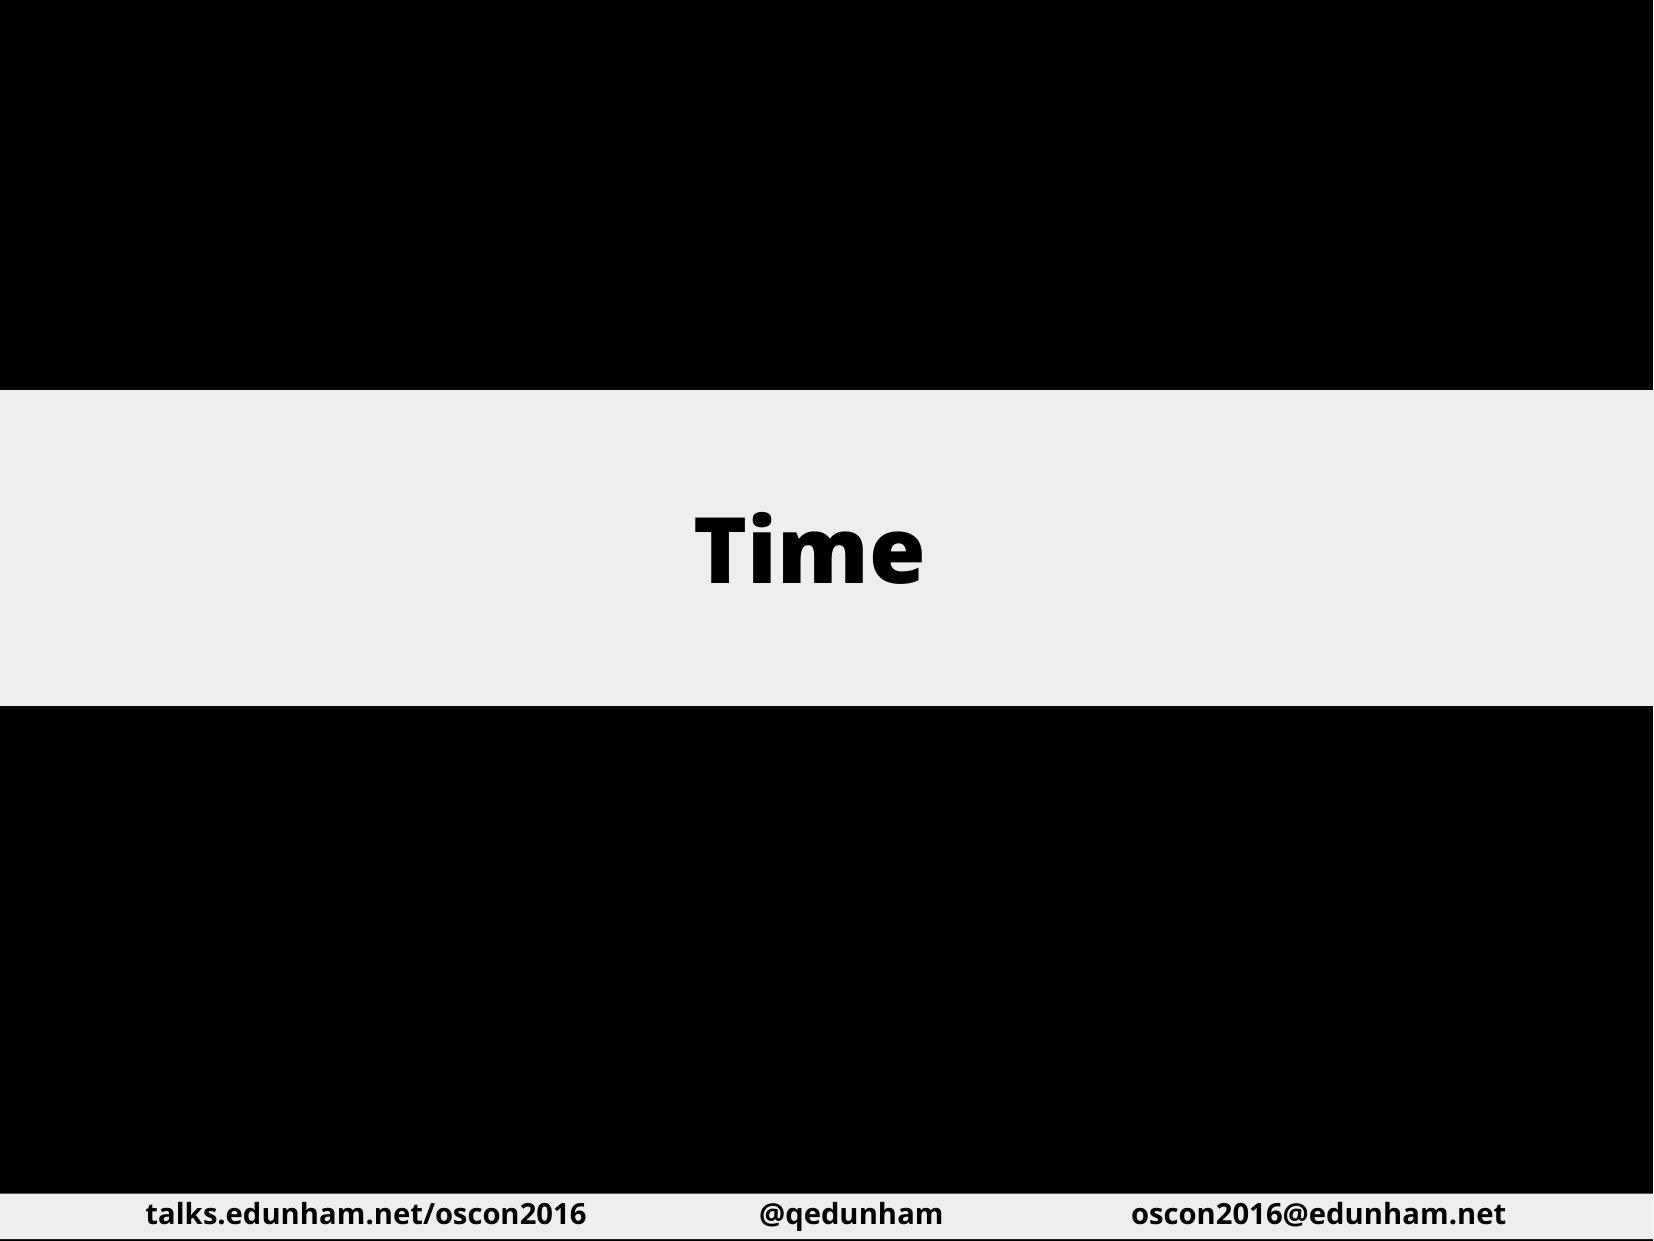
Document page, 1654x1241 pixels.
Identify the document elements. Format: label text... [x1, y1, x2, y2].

title Time [0, 390, 1621, 706]
